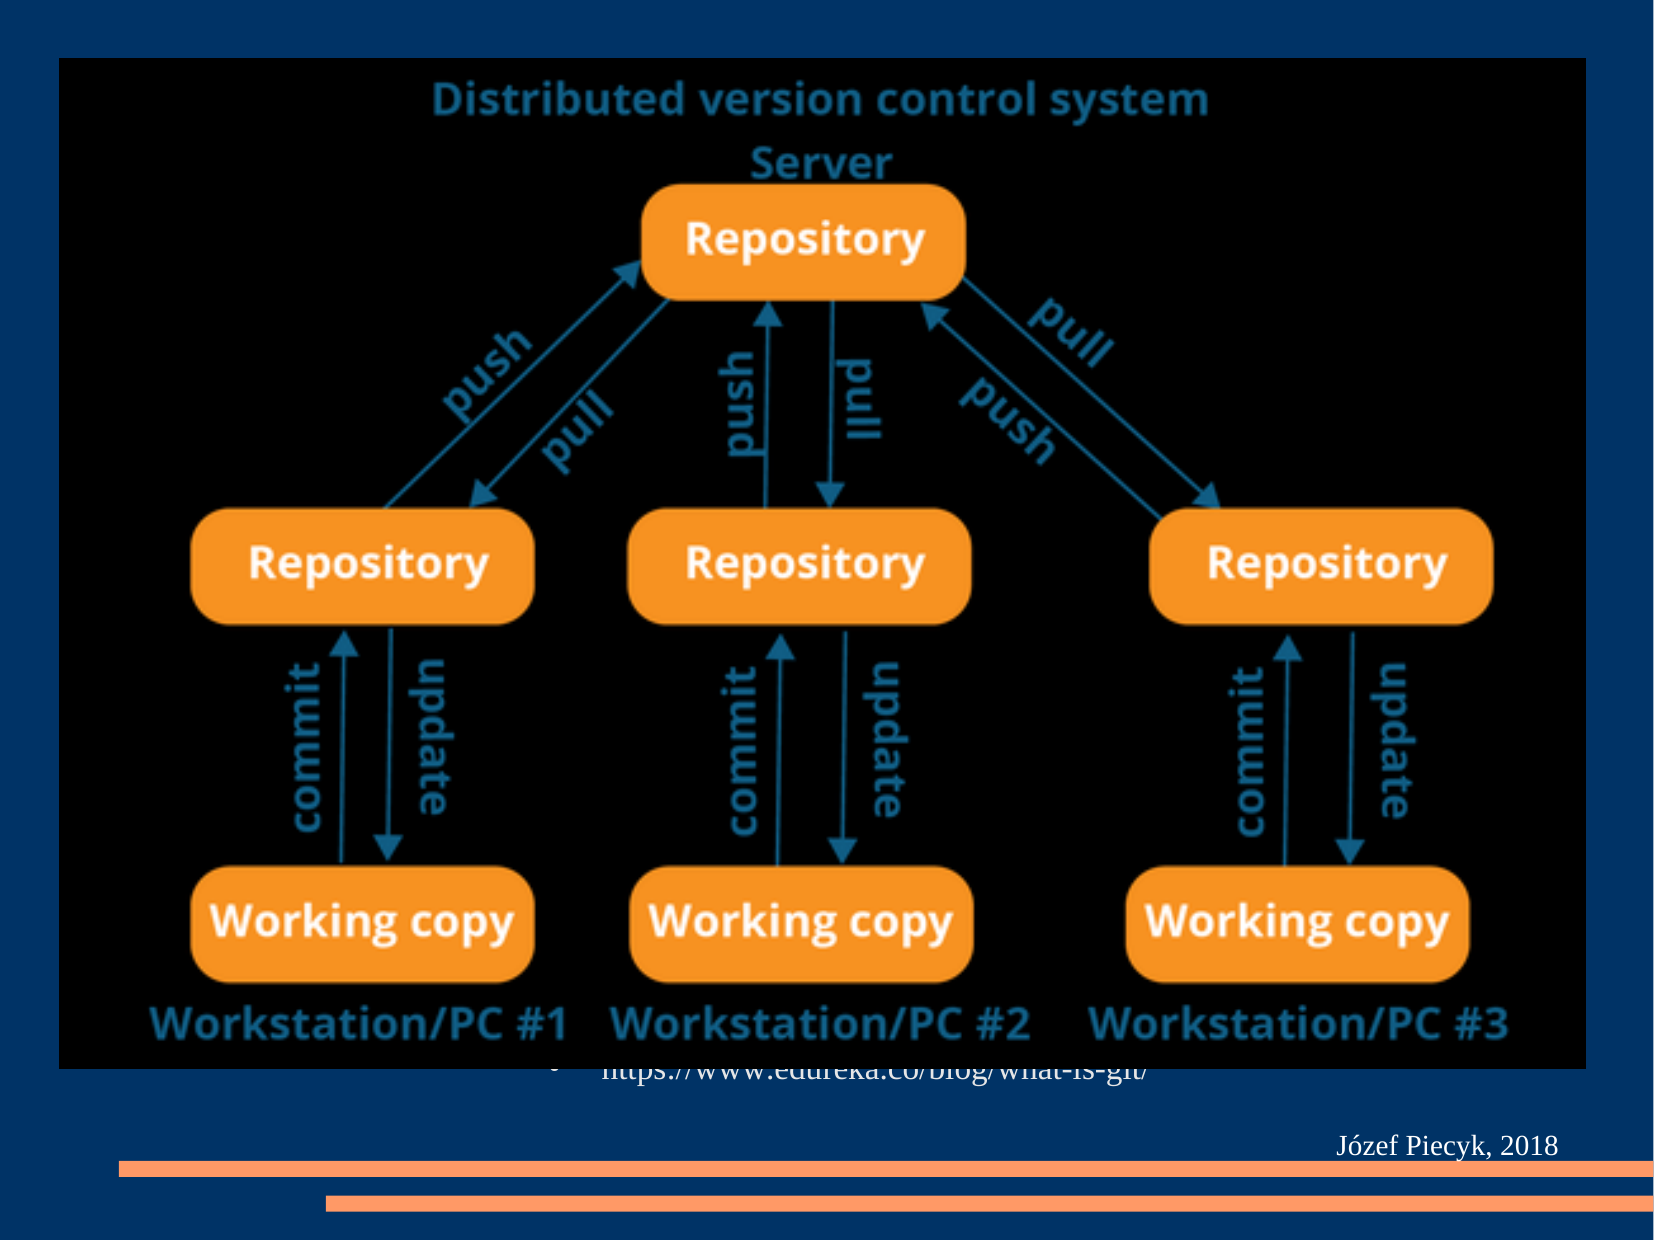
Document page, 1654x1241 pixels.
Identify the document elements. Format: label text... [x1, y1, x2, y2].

picture [59, 58, 1586, 1069]
list https://www.edureka.co/blog/what-is-git/ [121, 1069, 1561, 1087]
